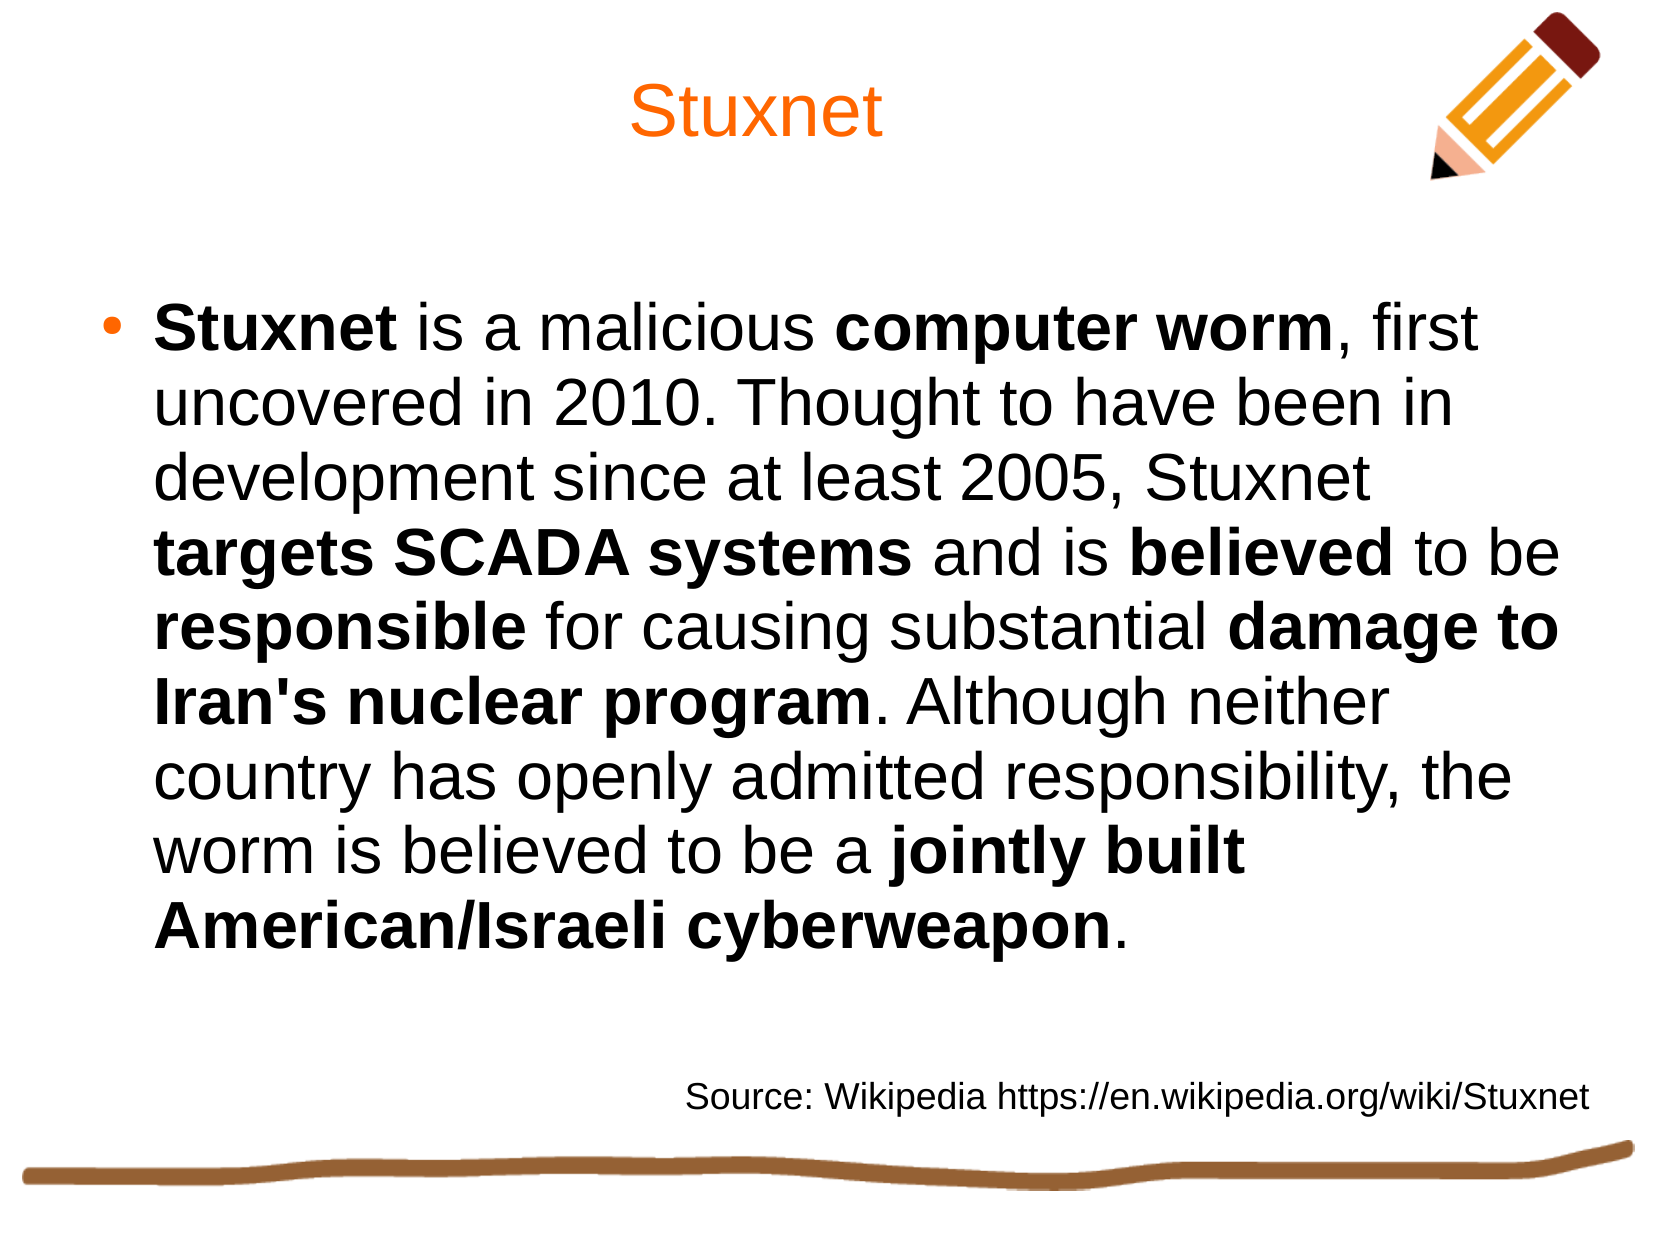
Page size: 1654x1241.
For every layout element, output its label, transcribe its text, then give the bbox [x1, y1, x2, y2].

picture [1430, 12, 1601, 181]
title Stuxnet [82, 49, 1430, 172]
picture [22, 1140, 1635, 1191]
text_box Source: Wikipedia https://en.wikipedia.org/wiki/Stuxnet [670, 1068, 1606, 1126]
list Stuxnet is a malicious computer worm, first uncovered in 2010. Thought to have been in development since at least 2005, Stuxnet targets SCADA systems and is believed to be responsible for causing substantial damage to Iran's nuclear program. Although neither country has openly admitted responsibility, the worm is believed to be a jointly built American/Israeli cyberweapon. [82, 290, 1571, 1122]
